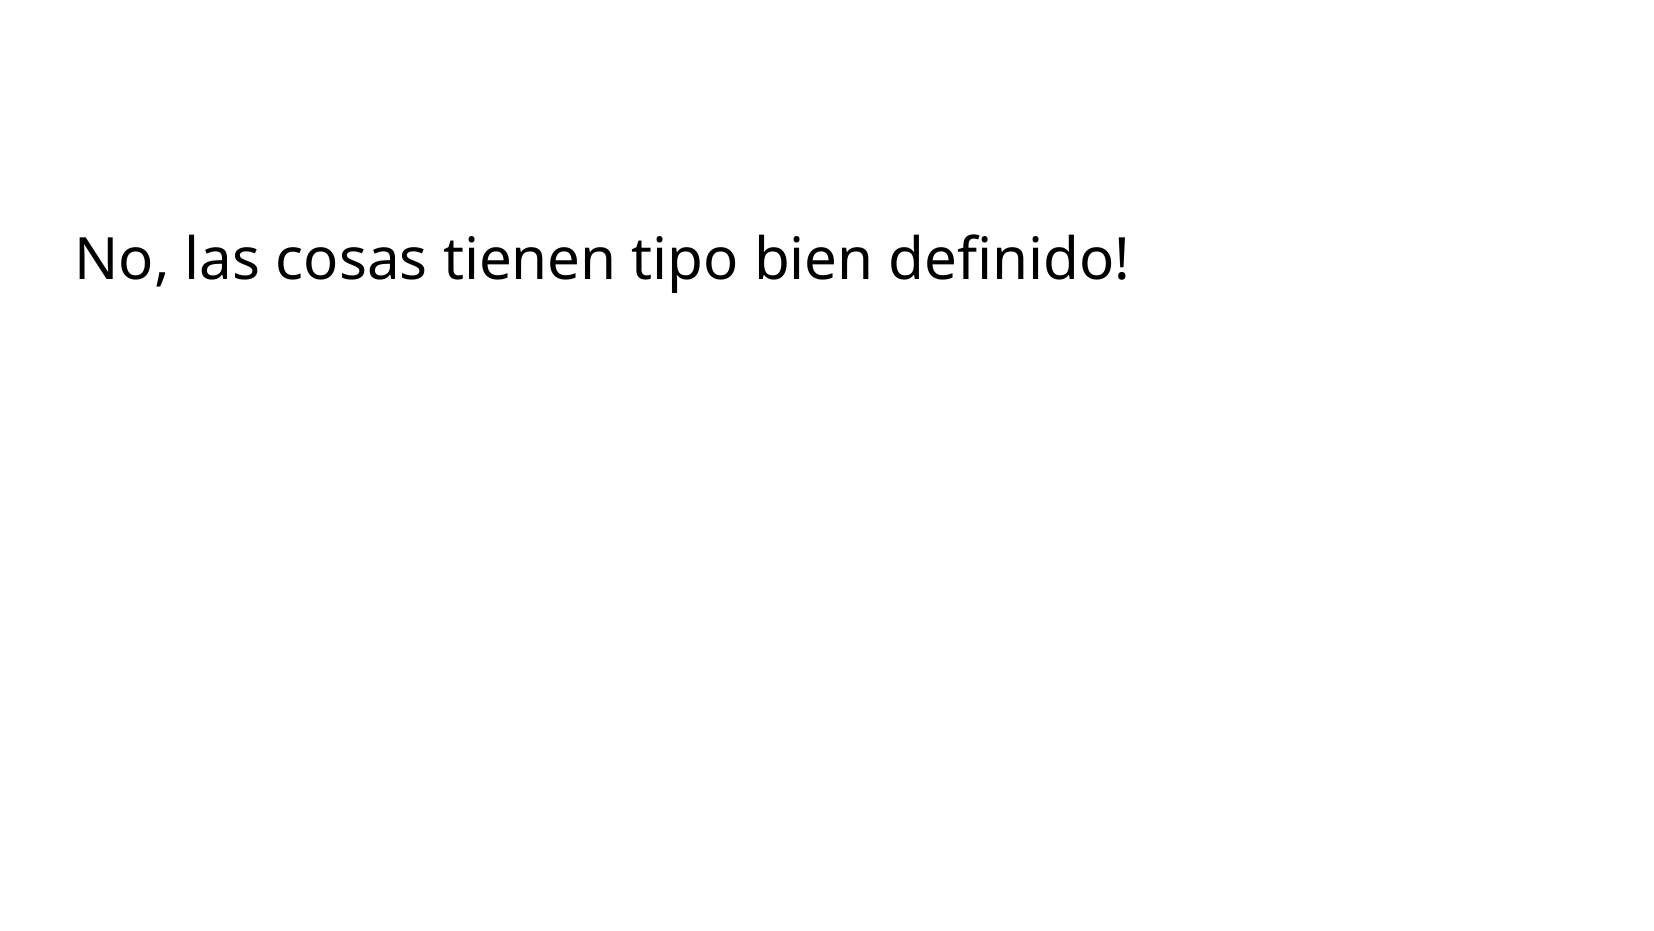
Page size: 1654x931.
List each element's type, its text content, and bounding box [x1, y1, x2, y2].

text_box No, las cosas tienen tipo bien definido! [60, 210, 1606, 794]
